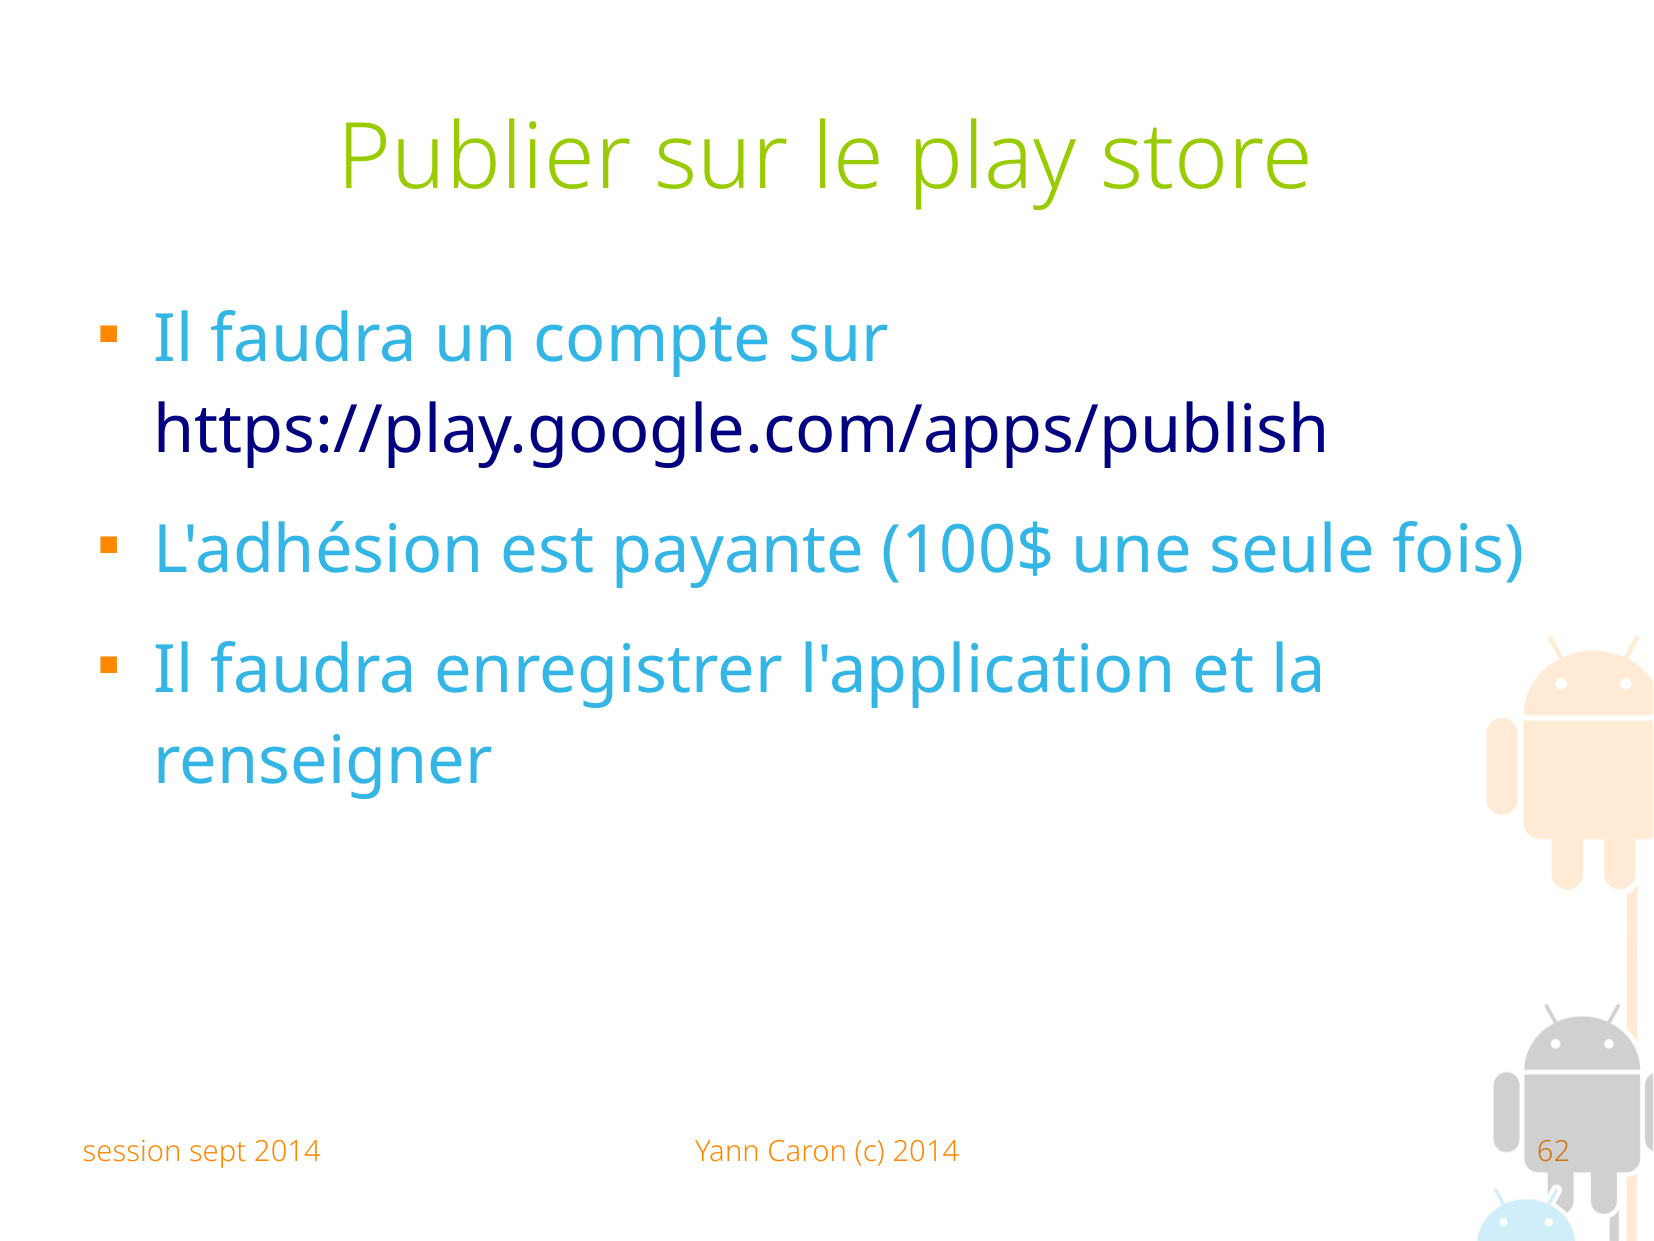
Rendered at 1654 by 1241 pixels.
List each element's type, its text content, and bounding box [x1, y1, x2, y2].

picture [240, 423, 1654, 1241]
title Publier sur le play store [82, 49, 1571, 257]
list Il faudra un compte sur https://play.google.com/apps/publish L'adhésion est payante (100$ une seule fois) Il faudra enregistrer l'application et la renseigner [82, 290, 1571, 1010]
